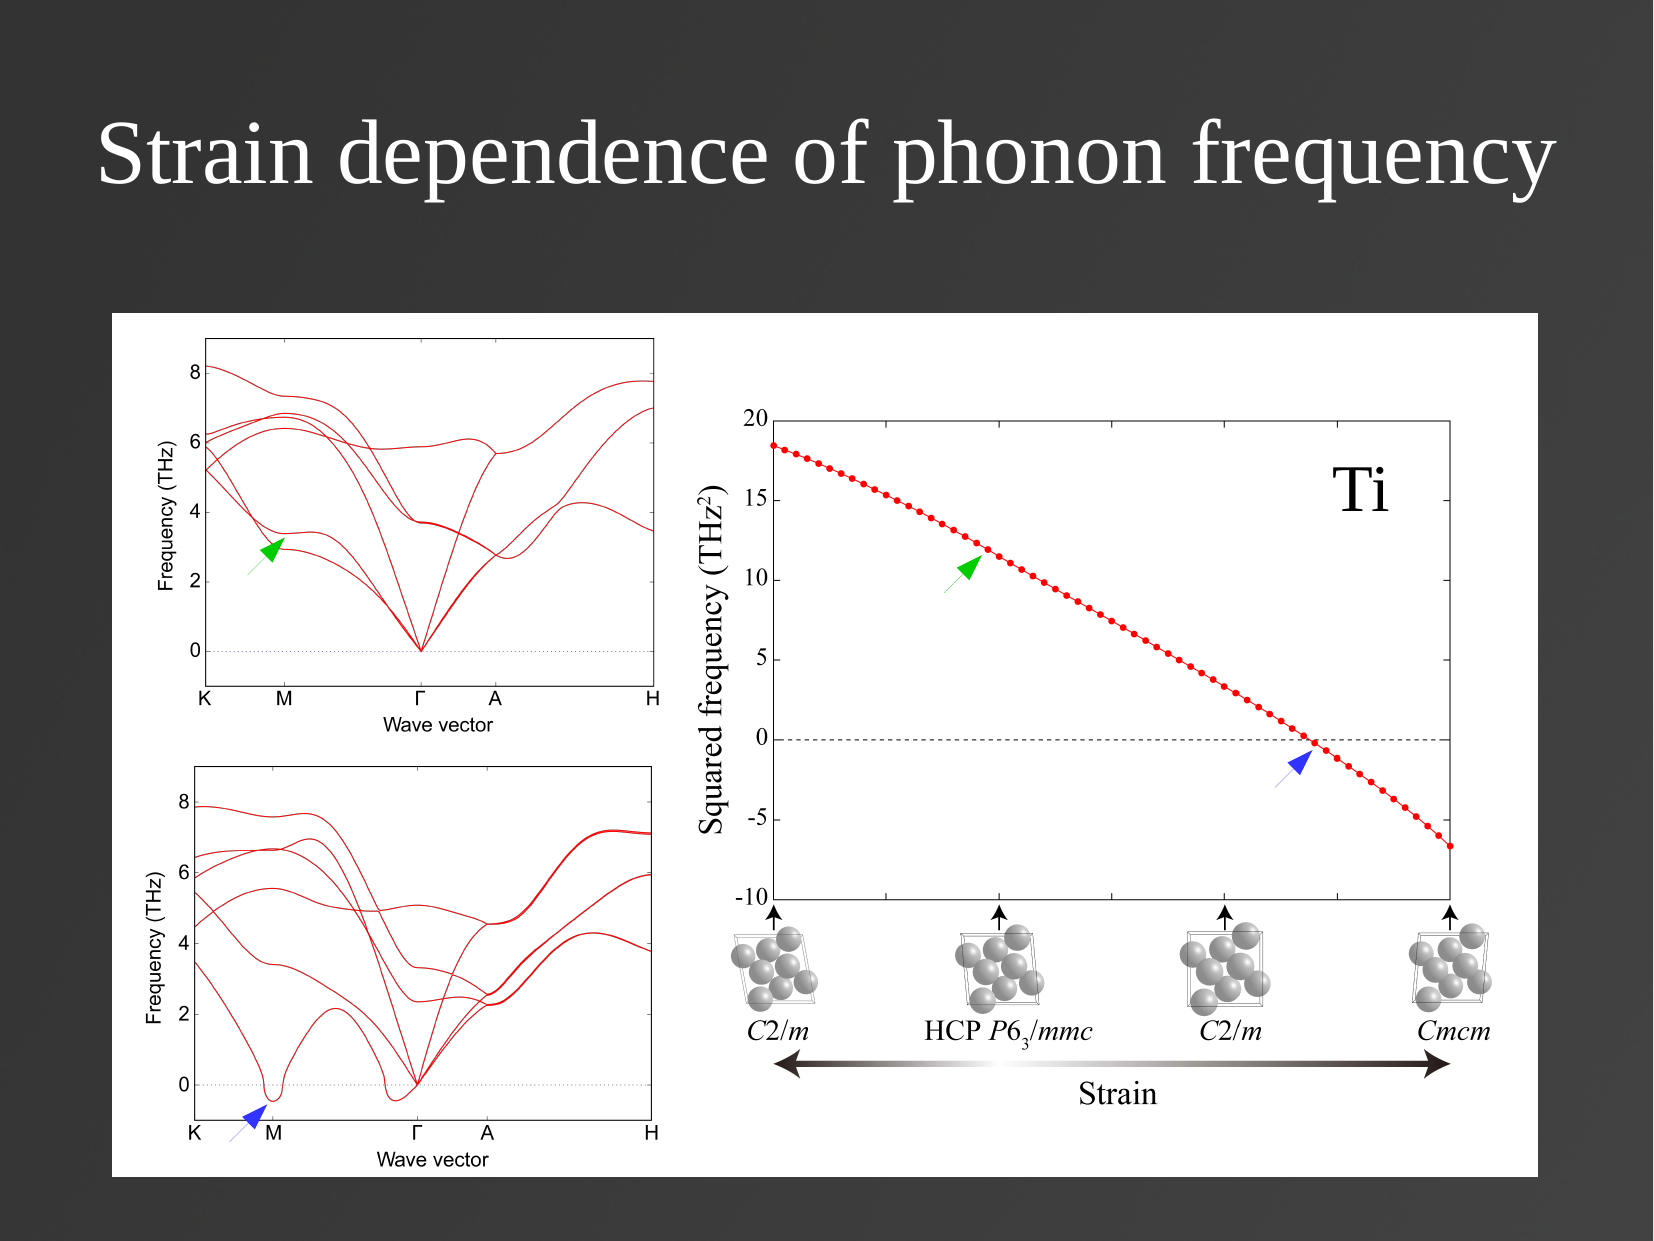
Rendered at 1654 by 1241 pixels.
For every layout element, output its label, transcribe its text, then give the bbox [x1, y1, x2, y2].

title Strain dependence of phonon frequency [61, 56, 1594, 250]
text_box [112, 313, 1538, 1177]
picture [0, 0, 1654, 1241]
text_box Ti [1318, 444, 1405, 533]
